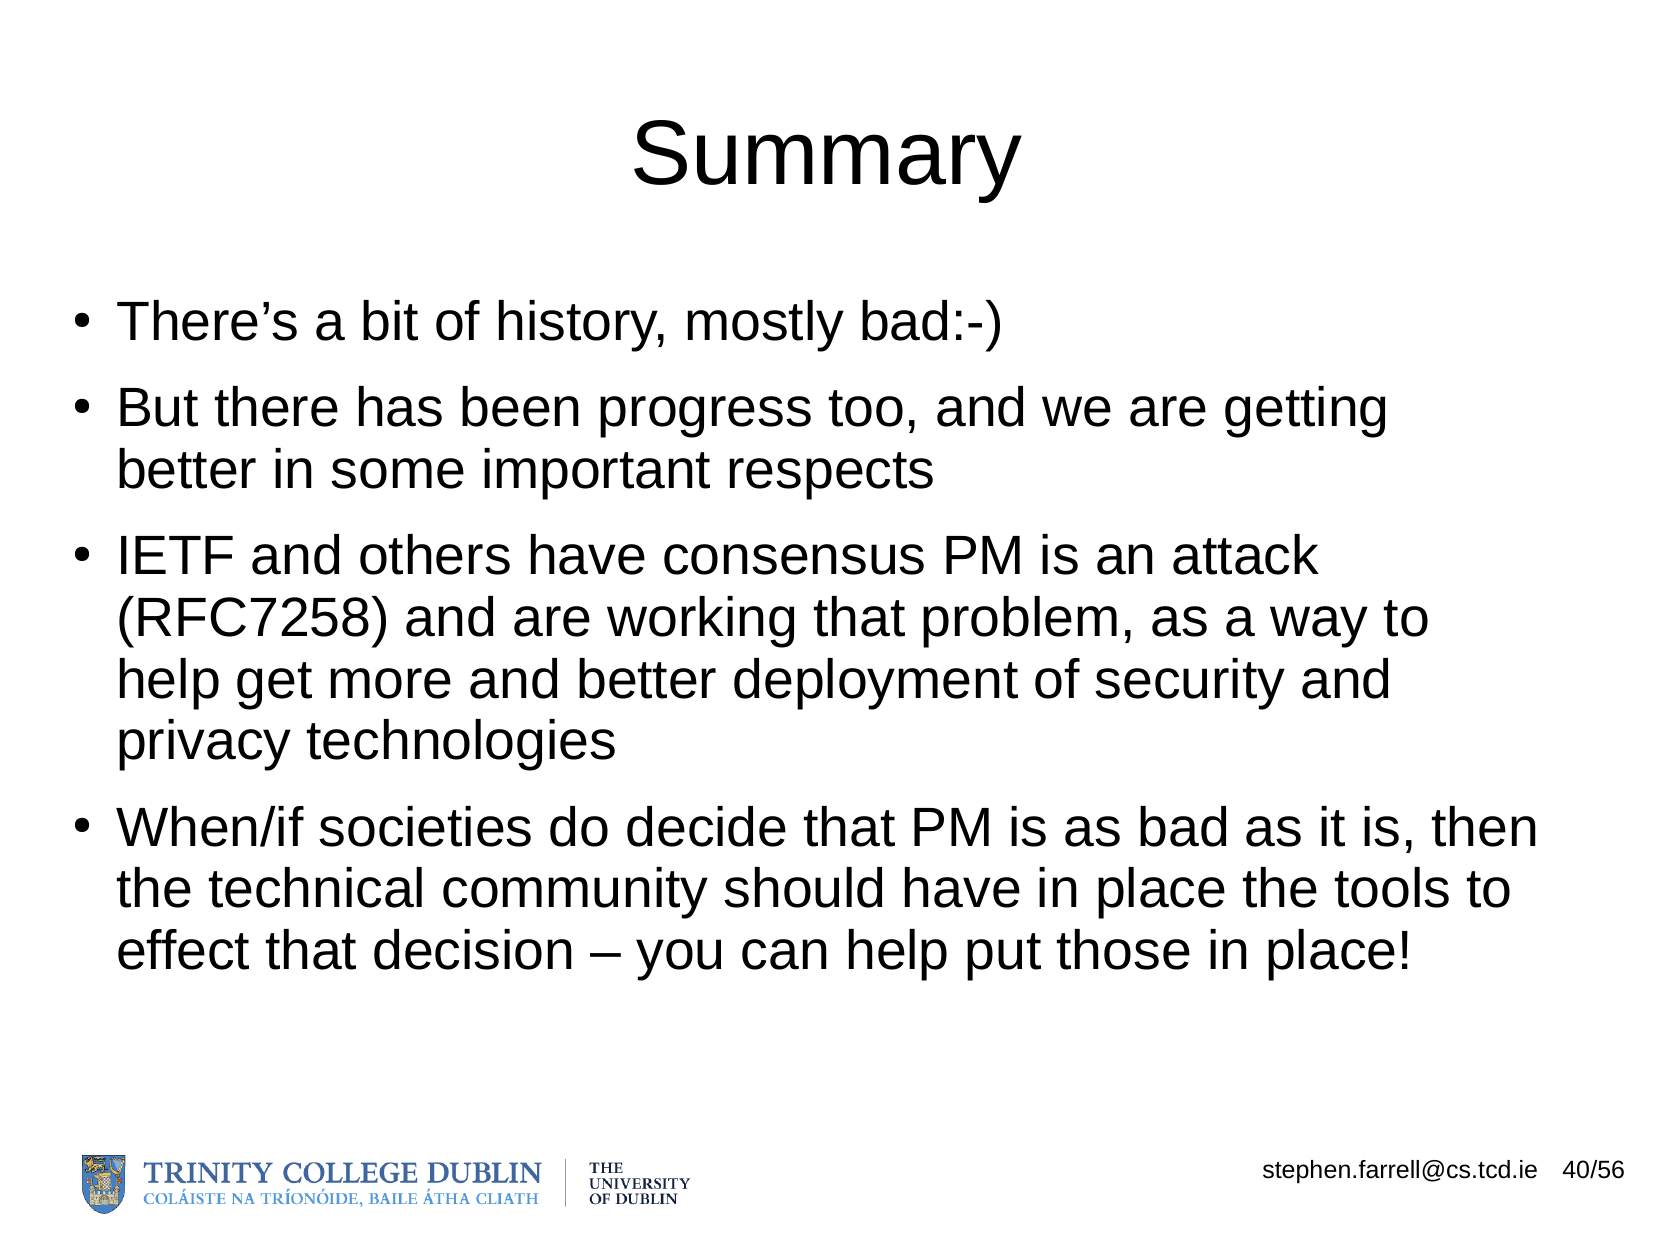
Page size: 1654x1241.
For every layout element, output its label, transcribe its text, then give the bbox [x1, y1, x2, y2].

list There’s a bit of history, mostly bad:-) But there has been progress too, and we are getting better in some important respects IETF and others have consensus PM is an attack (RFC7258) and are working that problem, as a way to help get more and better deployment of security and privacy technologies When/if societies do decide that PM is as bad as it is, then the technical community should have in place the tools to effect that decision – you can help put those in place! [57, 290, 1546, 1010]
picture [82, 1155, 694, 1214]
title Summary [82, 49, 1571, 257]
